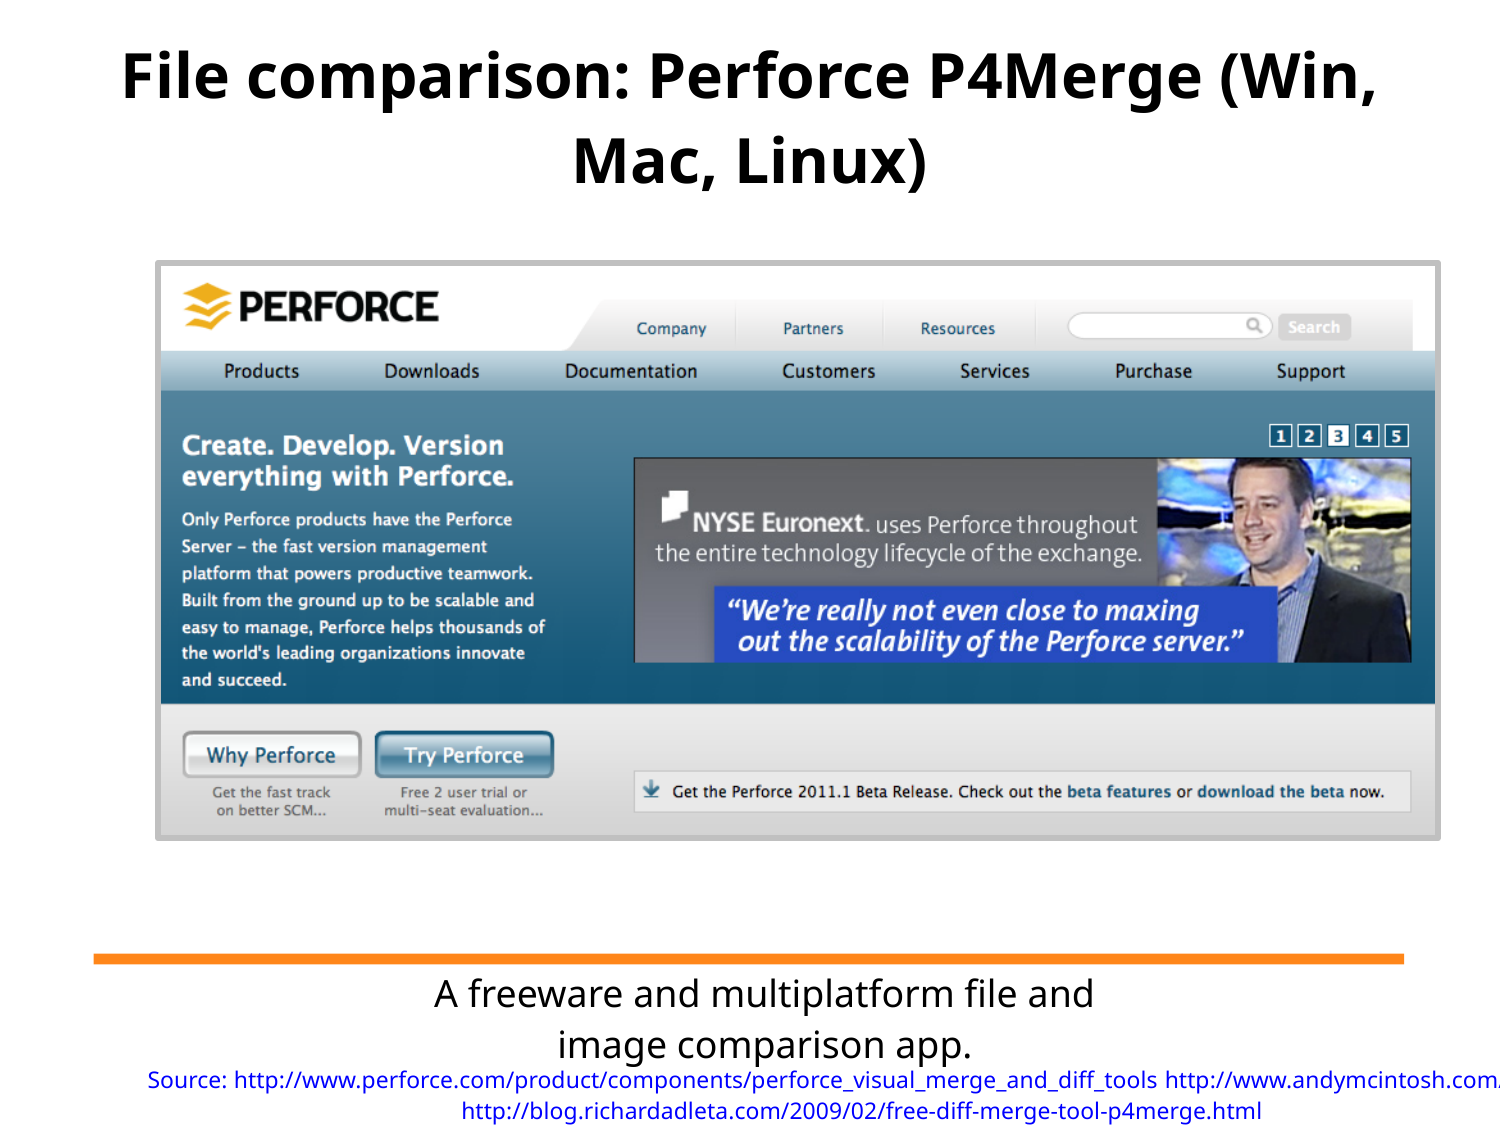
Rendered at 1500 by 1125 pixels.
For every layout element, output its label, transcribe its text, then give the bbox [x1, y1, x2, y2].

text_box Source: http://www.perforce.com/product/components/perforce_visual_merge_and_diff_tools http://www.andymcintosh.com/?p=33 http://blog.richardadleta.com/2009/02/free-diff-merge-tool-p4merge.html [132, 1056, 1368, 1123]
picture [0, 0, 1500, 1125]
title File comparison: Perforce P4Merge (Win, Mac, Linux) [75, 42, 1426, 190]
text_box A freeware and multiplatform file and image comparison app. [382, 960, 1148, 1056]
